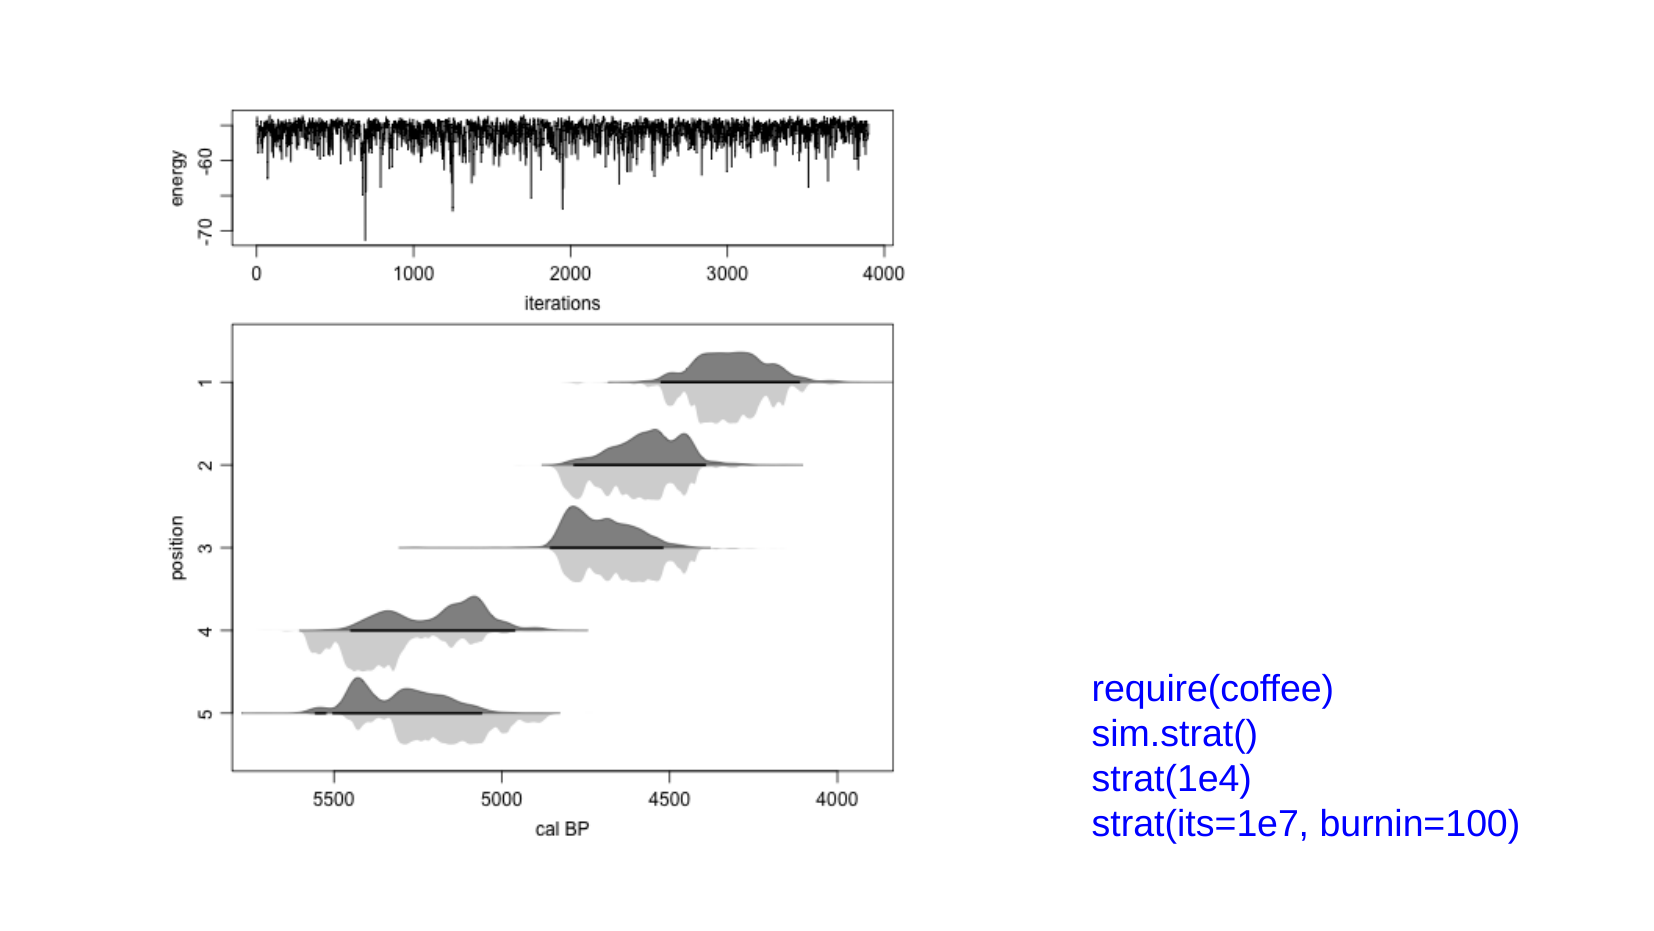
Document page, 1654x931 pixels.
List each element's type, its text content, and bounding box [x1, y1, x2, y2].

picture [165, 88, 916, 839]
text_box require(coffee) sim.strat() strat(1e4) strat(its=1e7, burnin=100) [1076, 656, 1536, 798]
